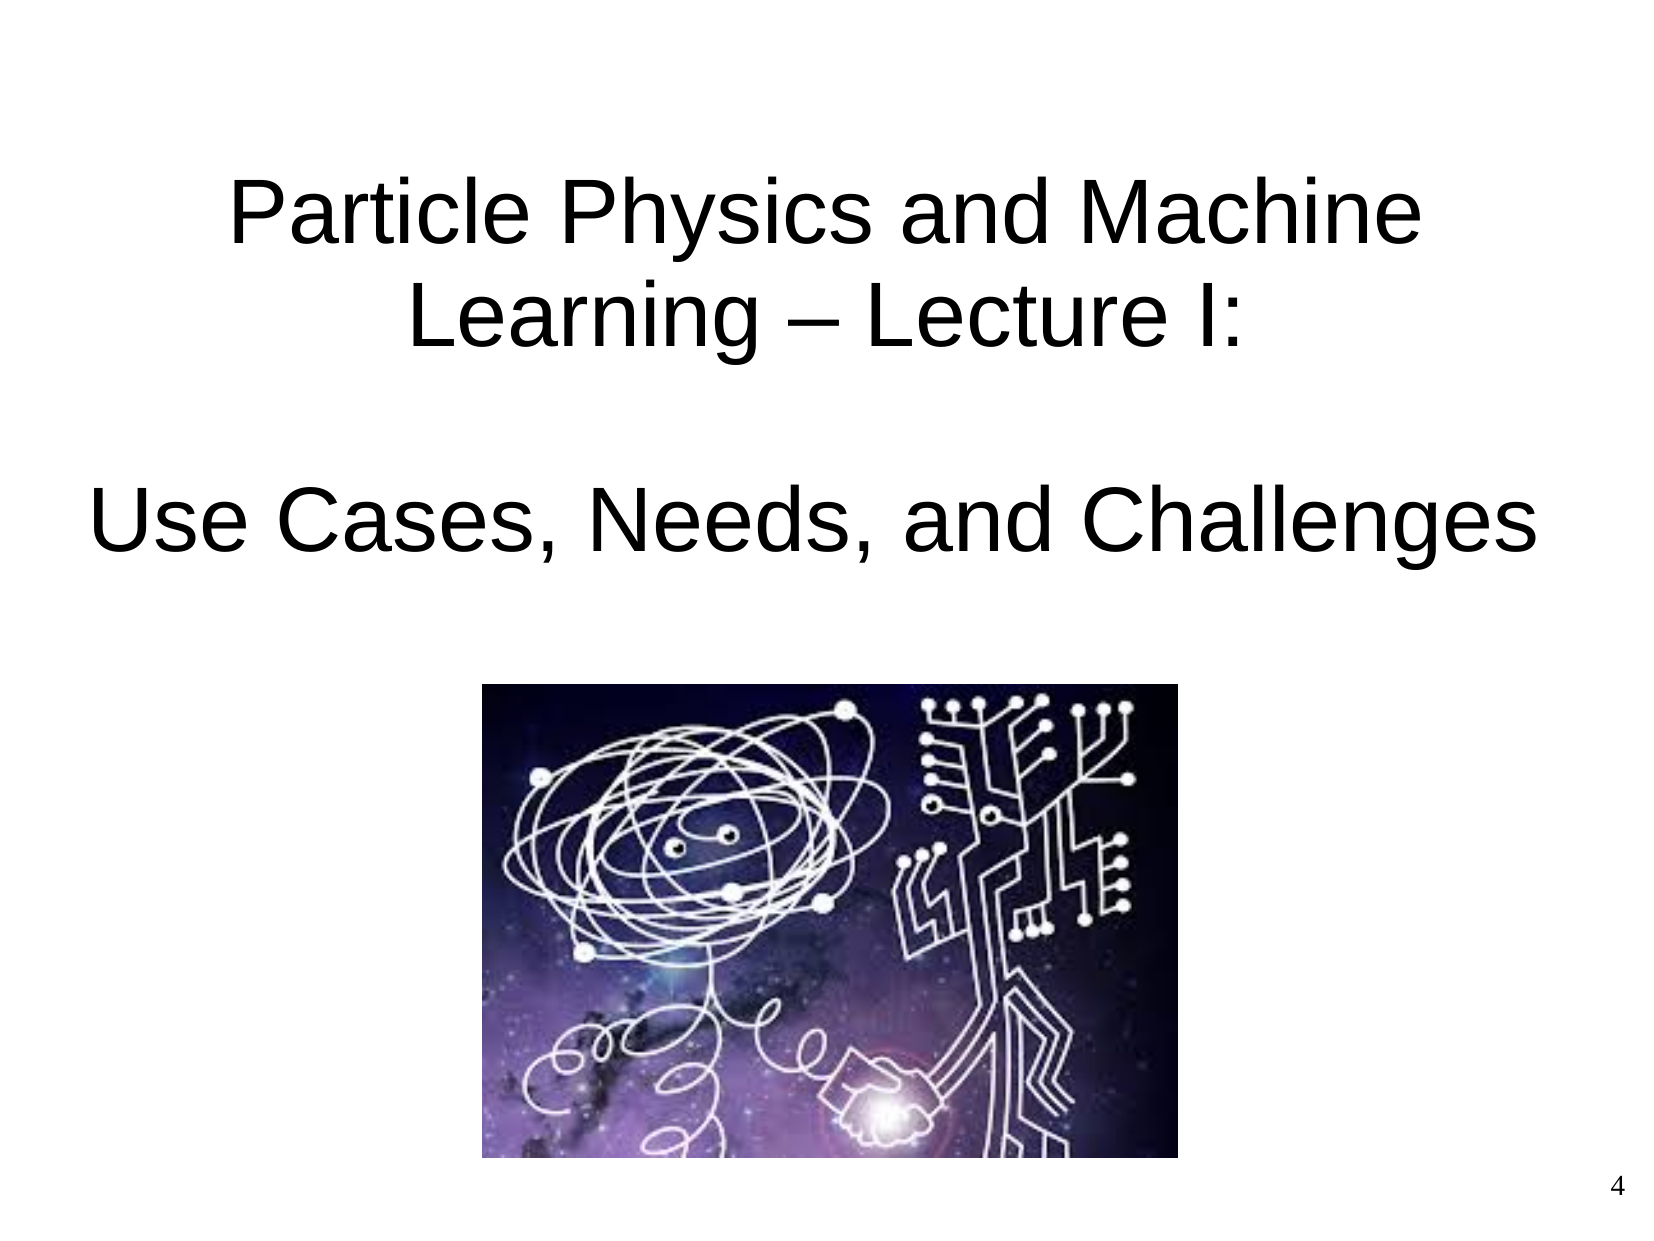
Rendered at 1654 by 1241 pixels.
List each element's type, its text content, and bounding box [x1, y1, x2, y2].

picture [482, 684, 1178, 1158]
title Particle Physics and Machine Learning – Lecture I: Use Cases, Needs, and Challenges [82, 57, 1571, 674]
